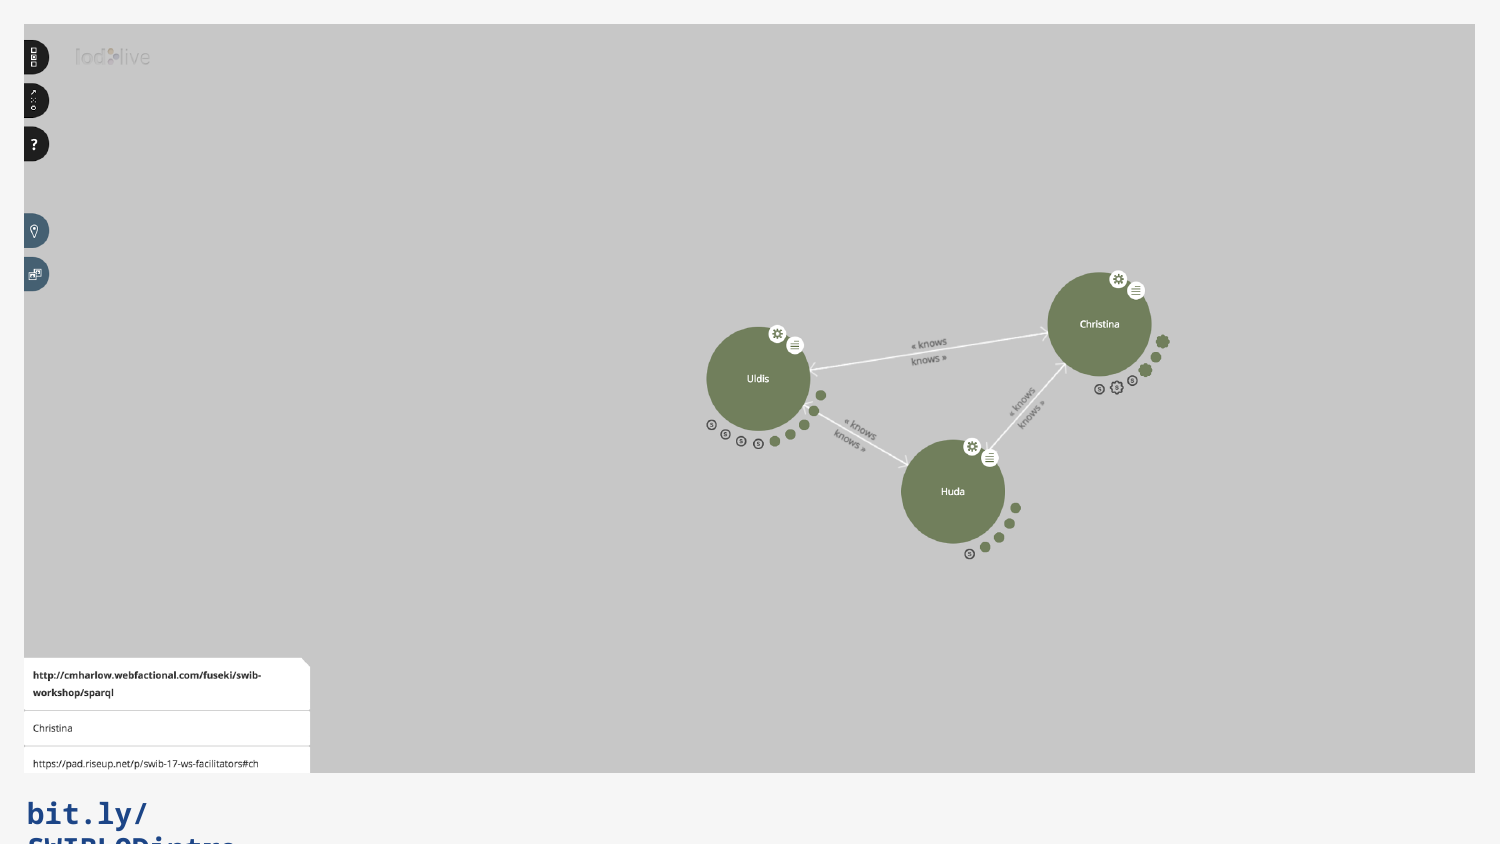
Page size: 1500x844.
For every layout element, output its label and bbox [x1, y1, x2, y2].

picture [24, 24, 1475, 773]
